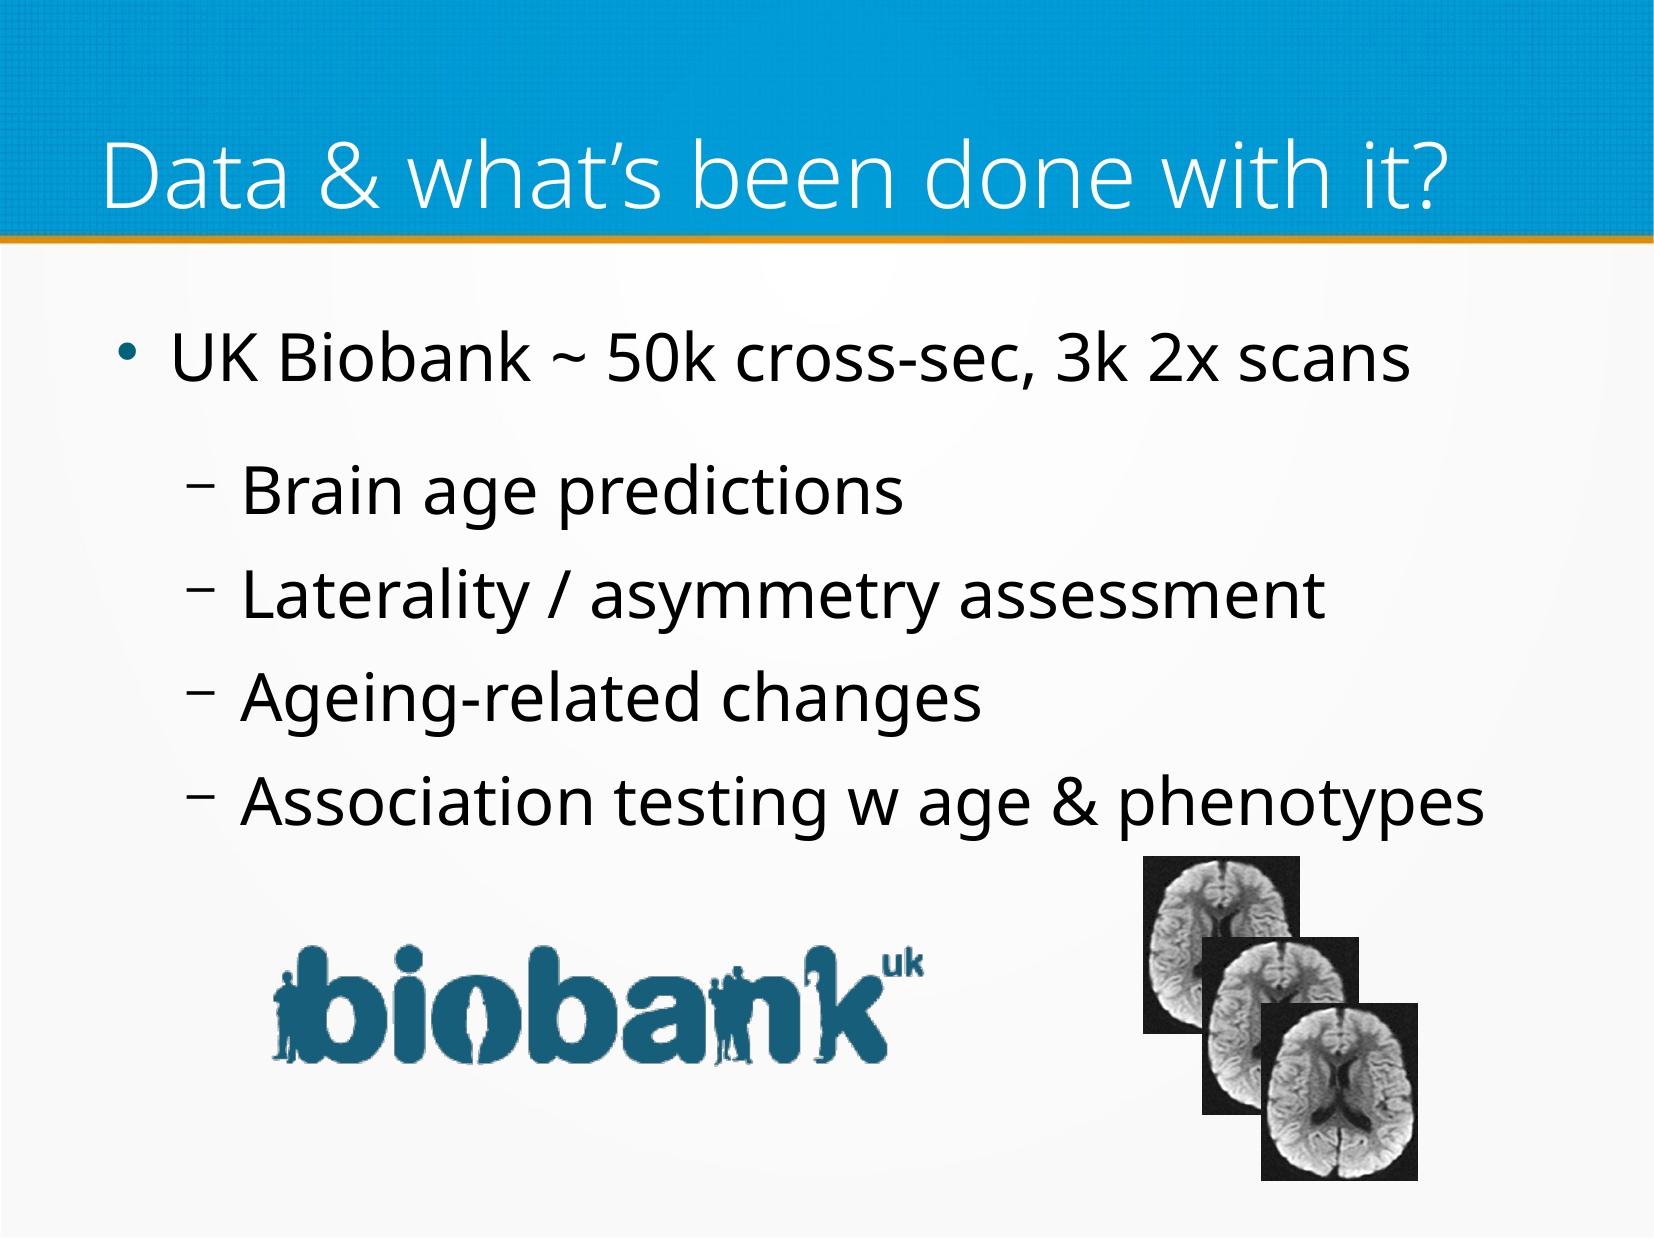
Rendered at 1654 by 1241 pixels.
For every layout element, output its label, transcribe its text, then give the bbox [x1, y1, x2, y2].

title Data & what’s been done with it? [98, 19, 1654, 227]
list UK Biobank ~ 50k cross-sec, 3k 2x scans Brain age predictions Laterality / asymmetry assessment Ageing-related changes Association testing w age & phenotypes [98, 315, 1594, 1177]
picture [0, 233, 1654, 1241]
